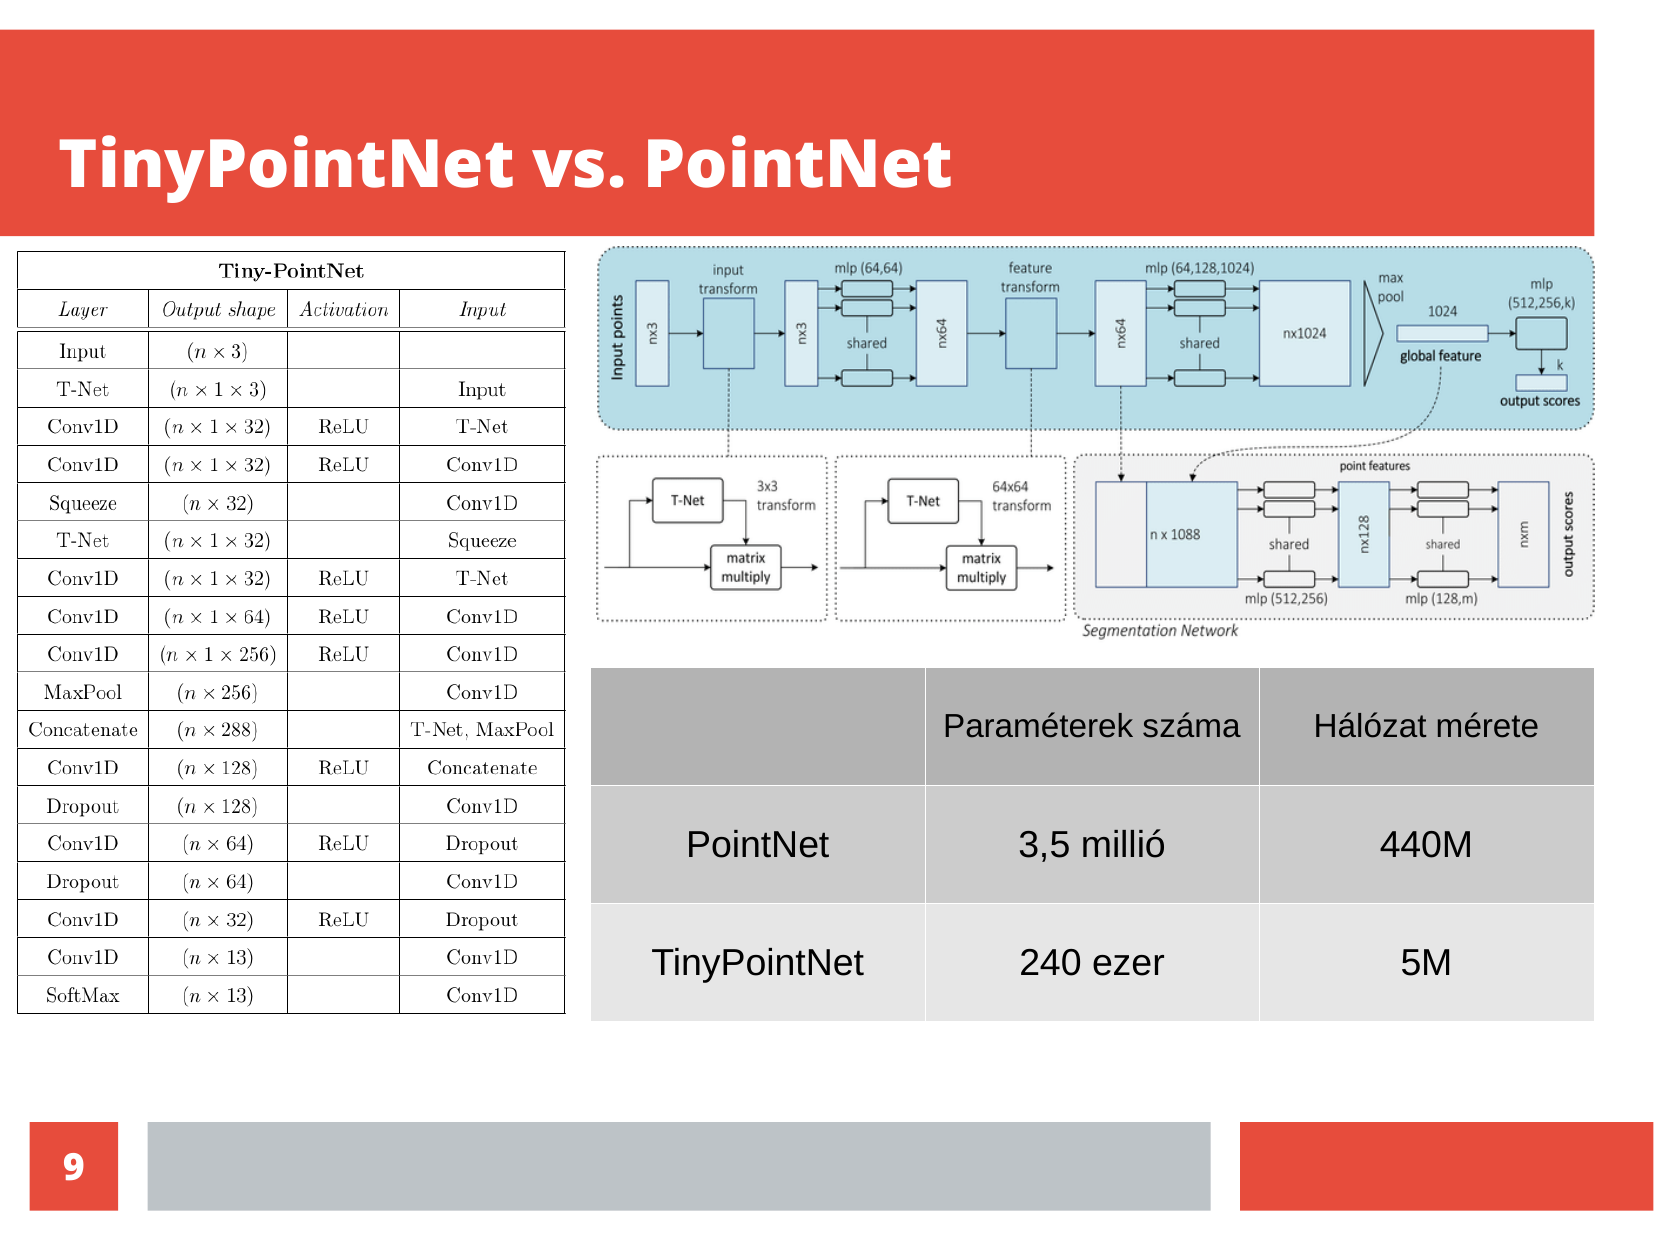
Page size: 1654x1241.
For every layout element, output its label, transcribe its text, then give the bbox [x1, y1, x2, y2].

table_cell 240 ezer [926, 904, 1259, 1021]
picture [14, 247, 567, 1016]
picture [596, 246, 1595, 650]
table_cell PointNet [591, 786, 925, 903]
table_cell 5M [1260, 904, 1594, 1021]
table_header [591, 668, 925, 785]
table_header Hálózat mérete [1260, 668, 1594, 785]
table_header Paraméterek száma [926, 668, 1259, 785]
table_cell 3,5 millió [926, 786, 1259, 903]
table_cell 440M [1260, 786, 1594, 903]
title TinyPointNet vs. PointNet [59, 59, 1595, 207]
table_cell TinyPointNet [591, 904, 925, 1021]
